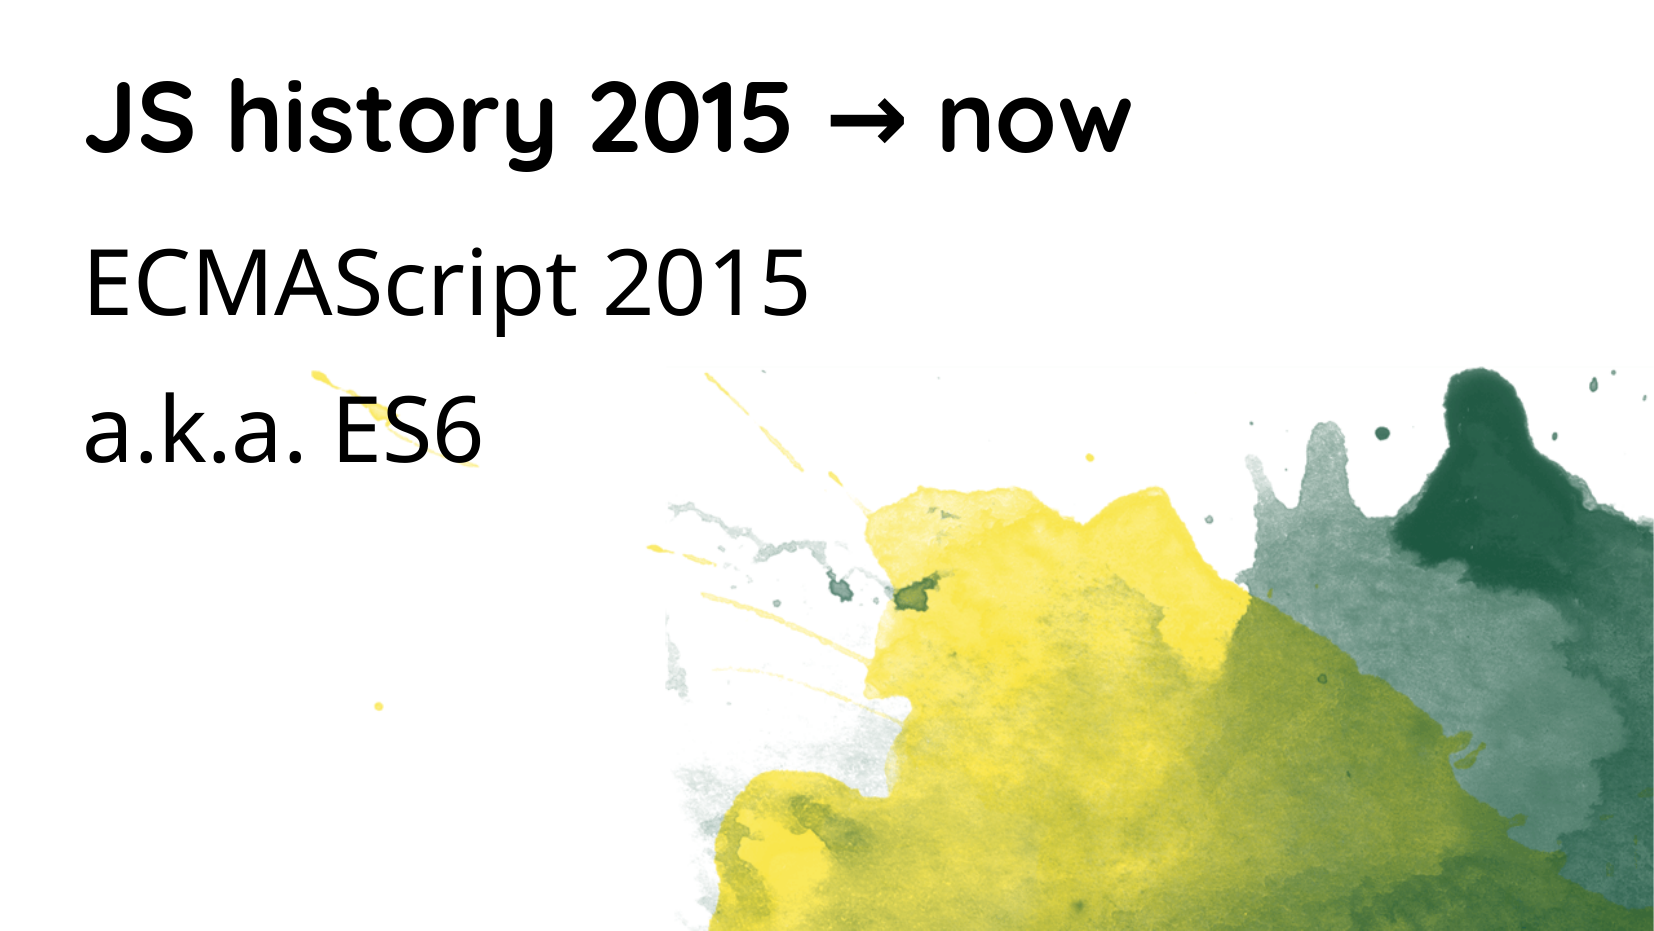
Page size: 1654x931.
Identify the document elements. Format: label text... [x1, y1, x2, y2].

title JS history 2015 → now [82, 37, 1571, 193]
picture [0, 0, 1654, 931]
list ECMAScript 2015 a.k.a. ES6 [82, 217, 1571, 875]
